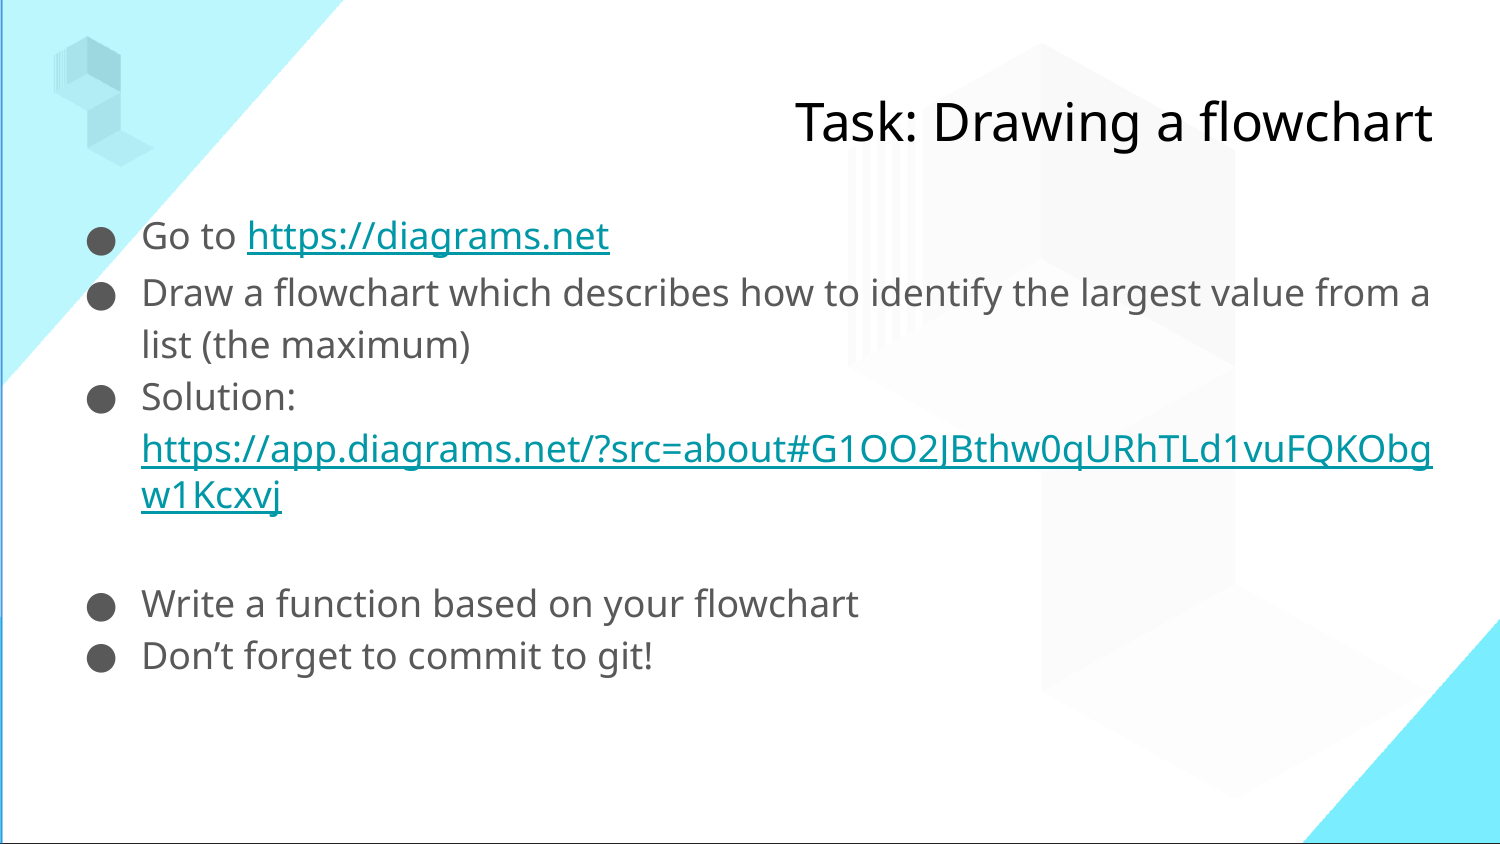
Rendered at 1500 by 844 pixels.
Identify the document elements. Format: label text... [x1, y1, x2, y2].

title Task: Drawing a flowchart [51, 72, 1449, 167]
list Go to https://diagrams.net Draw a flowchart which describes how to identify the largest value from a list (the maximum) Solution: https://app.diagrams.net/?src=about#G1OO2JBthw0qURhTLd1vuFQKObgw1Kcxvj Write a function based on your flowchart Don’t forget to commit to git! [51, 189, 1449, 750]
picture [0, 0, 1500, 844]
